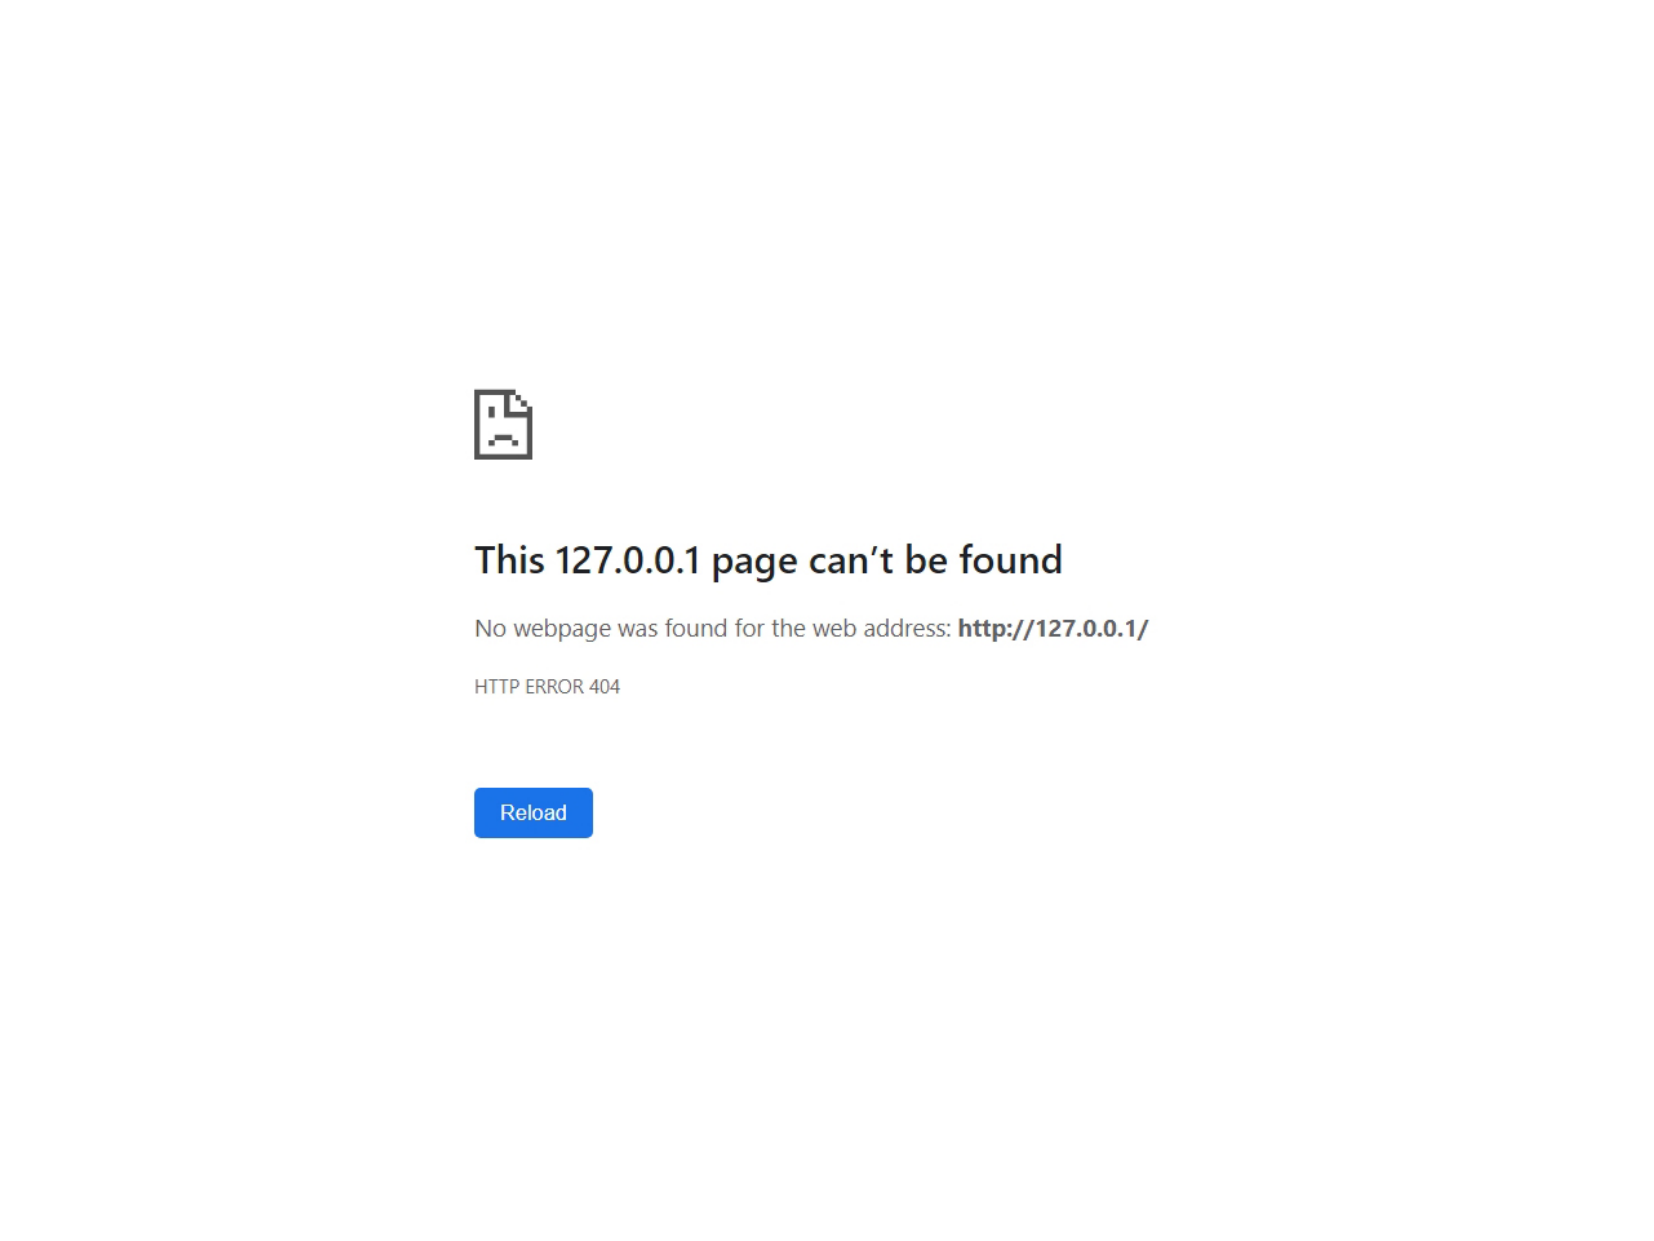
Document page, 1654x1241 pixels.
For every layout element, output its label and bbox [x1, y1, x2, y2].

picture [42, 89, 1591, 1241]
